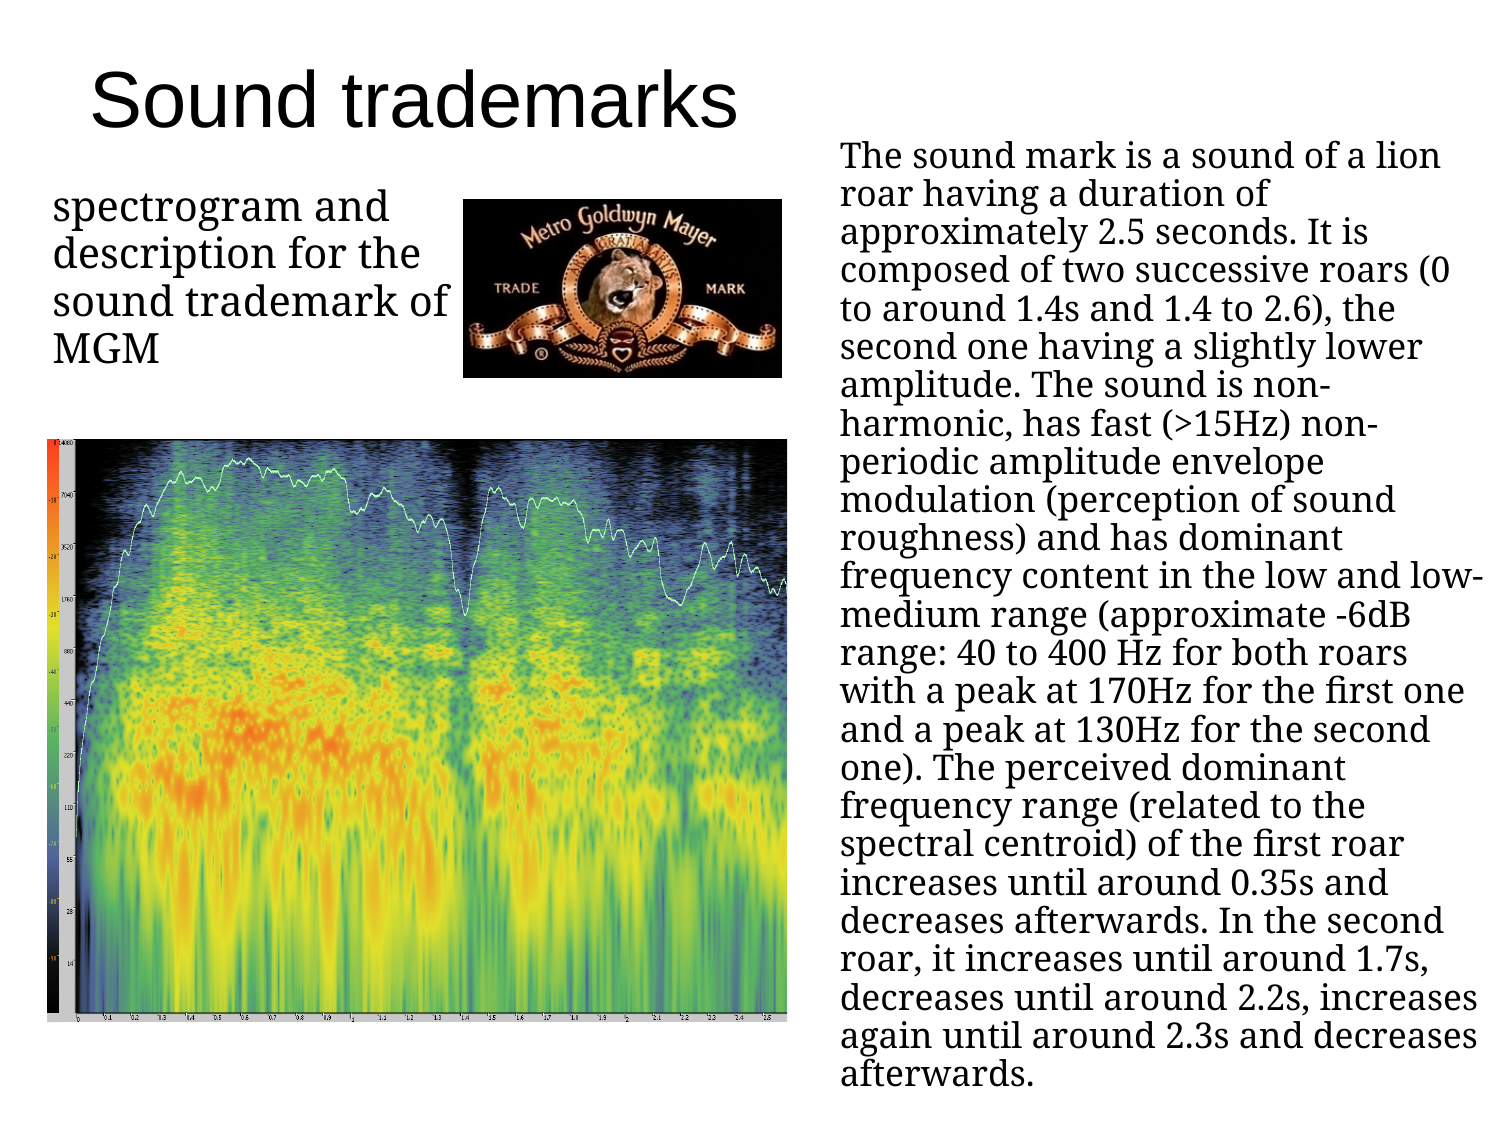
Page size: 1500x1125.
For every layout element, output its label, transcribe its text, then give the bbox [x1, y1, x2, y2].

picture [47, 439, 788, 1022]
picture [463, 199, 782, 378]
text_box [47, 1013, 67, 1023]
text_box spectrogram and description for the sound trademark of MGM [37, 173, 488, 379]
title Sound trademarks [61, 0, 1338, 188]
text_box The sound mark is a sound of a lion roar having a duration of approximately 2.5 seconds. It is composed of two successive roars (0 to around 1.4s and 1.4 to 2.6), the second one having a slightly lower amplitude. The sound is non-harmonic, has fast (>15Hz) non-periodic amplitude envelope modulation (perception of sound roughness) and has dominant frequency content in the low and low-medium range (approximate -6dB range: 40 to 400 Hz for both roars with a peak at 170Hz for the first one and a peak at 130Hz for the second one). The perceived dominant frequency range (related to the spectral centroid) of the first roar increases until around 0.35s and decreases afterwards. In the second roar, it increases until around 1.7s, decreases until around 2.2s, increases again until around 2.3s and decreases afterwards. [825, 126, 1500, 1102]
